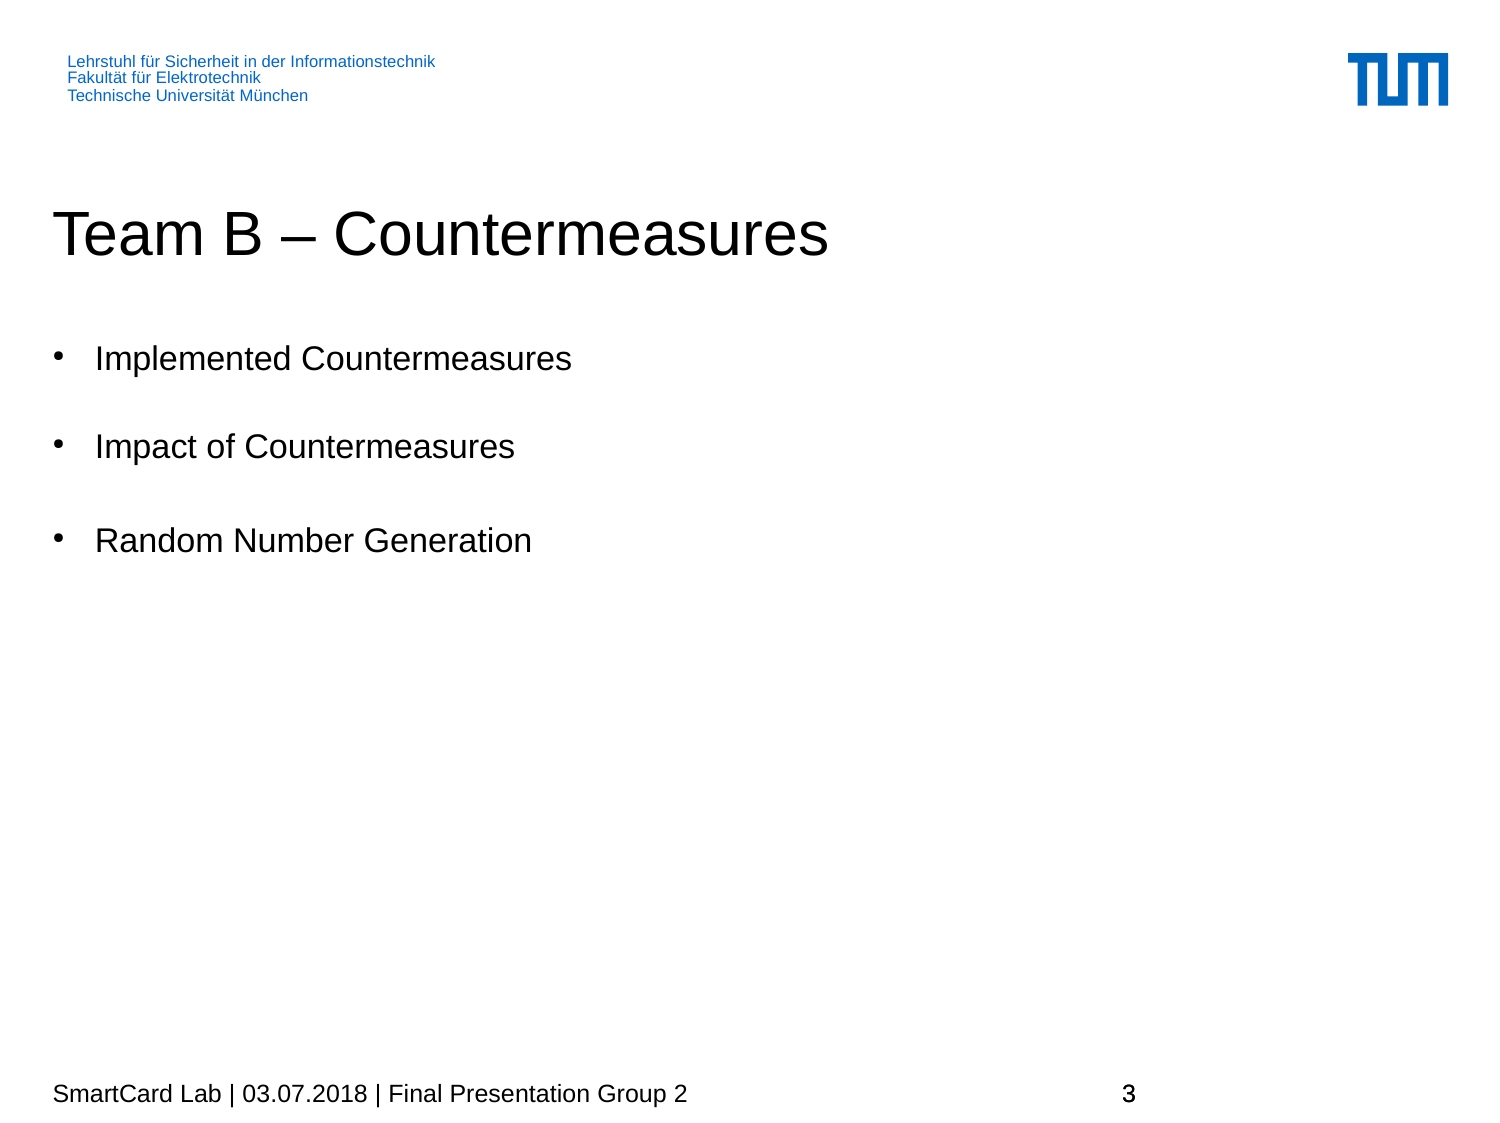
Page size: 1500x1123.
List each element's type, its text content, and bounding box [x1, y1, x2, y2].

title Team B – Countermeasures [52, 192, 1453, 268]
list Implemented Countermeasures Impact of Countermeasures Random Number Generation [52, 330, 1453, 560]
text_box <number> [1122, 1062, 1459, 1123]
text_box SmartCard Lab | 03.07.2018 | Final Presentation Group 2 [52, 1062, 1116, 1123]
